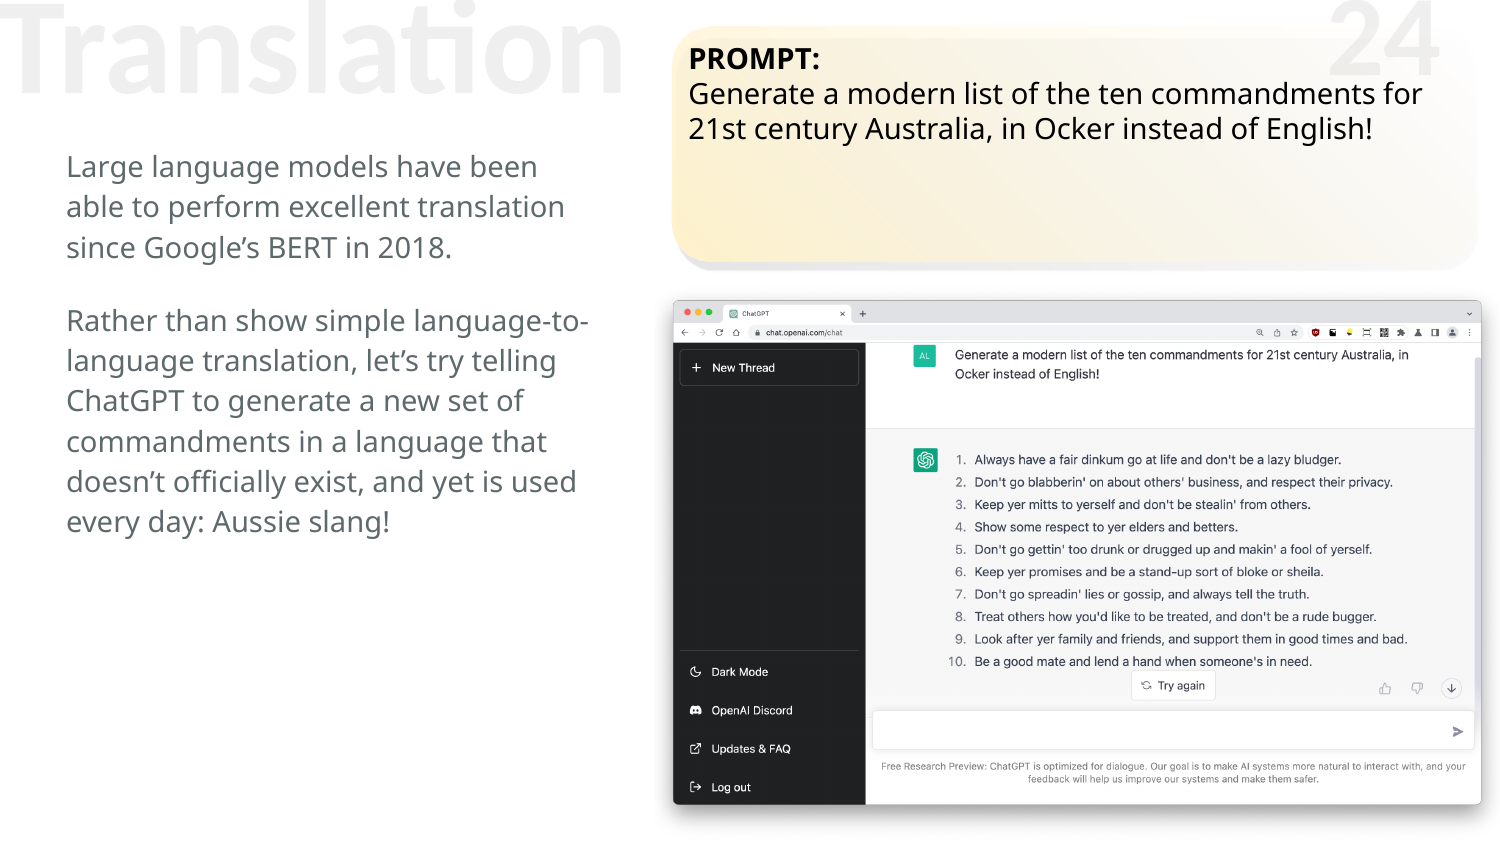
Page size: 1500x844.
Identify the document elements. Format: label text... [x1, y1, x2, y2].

picture [654, 280, 1500, 844]
title Translation [0, 0, 1435, 91]
subtitle Generate a modern list of the ten commandments for 21st century Australia, in Ocker instead of English! [673, 60, 1471, 251]
list Large language models have been able to perform excellent translation since Google’s BERT in 2018. Rather than show simple language-to-language translation, let’s try telling ChatGPT to generate a new set of commandments in a language that doesn’t officially exist, and yet is used every day: Aussie slang! [51, 128, 615, 811]
